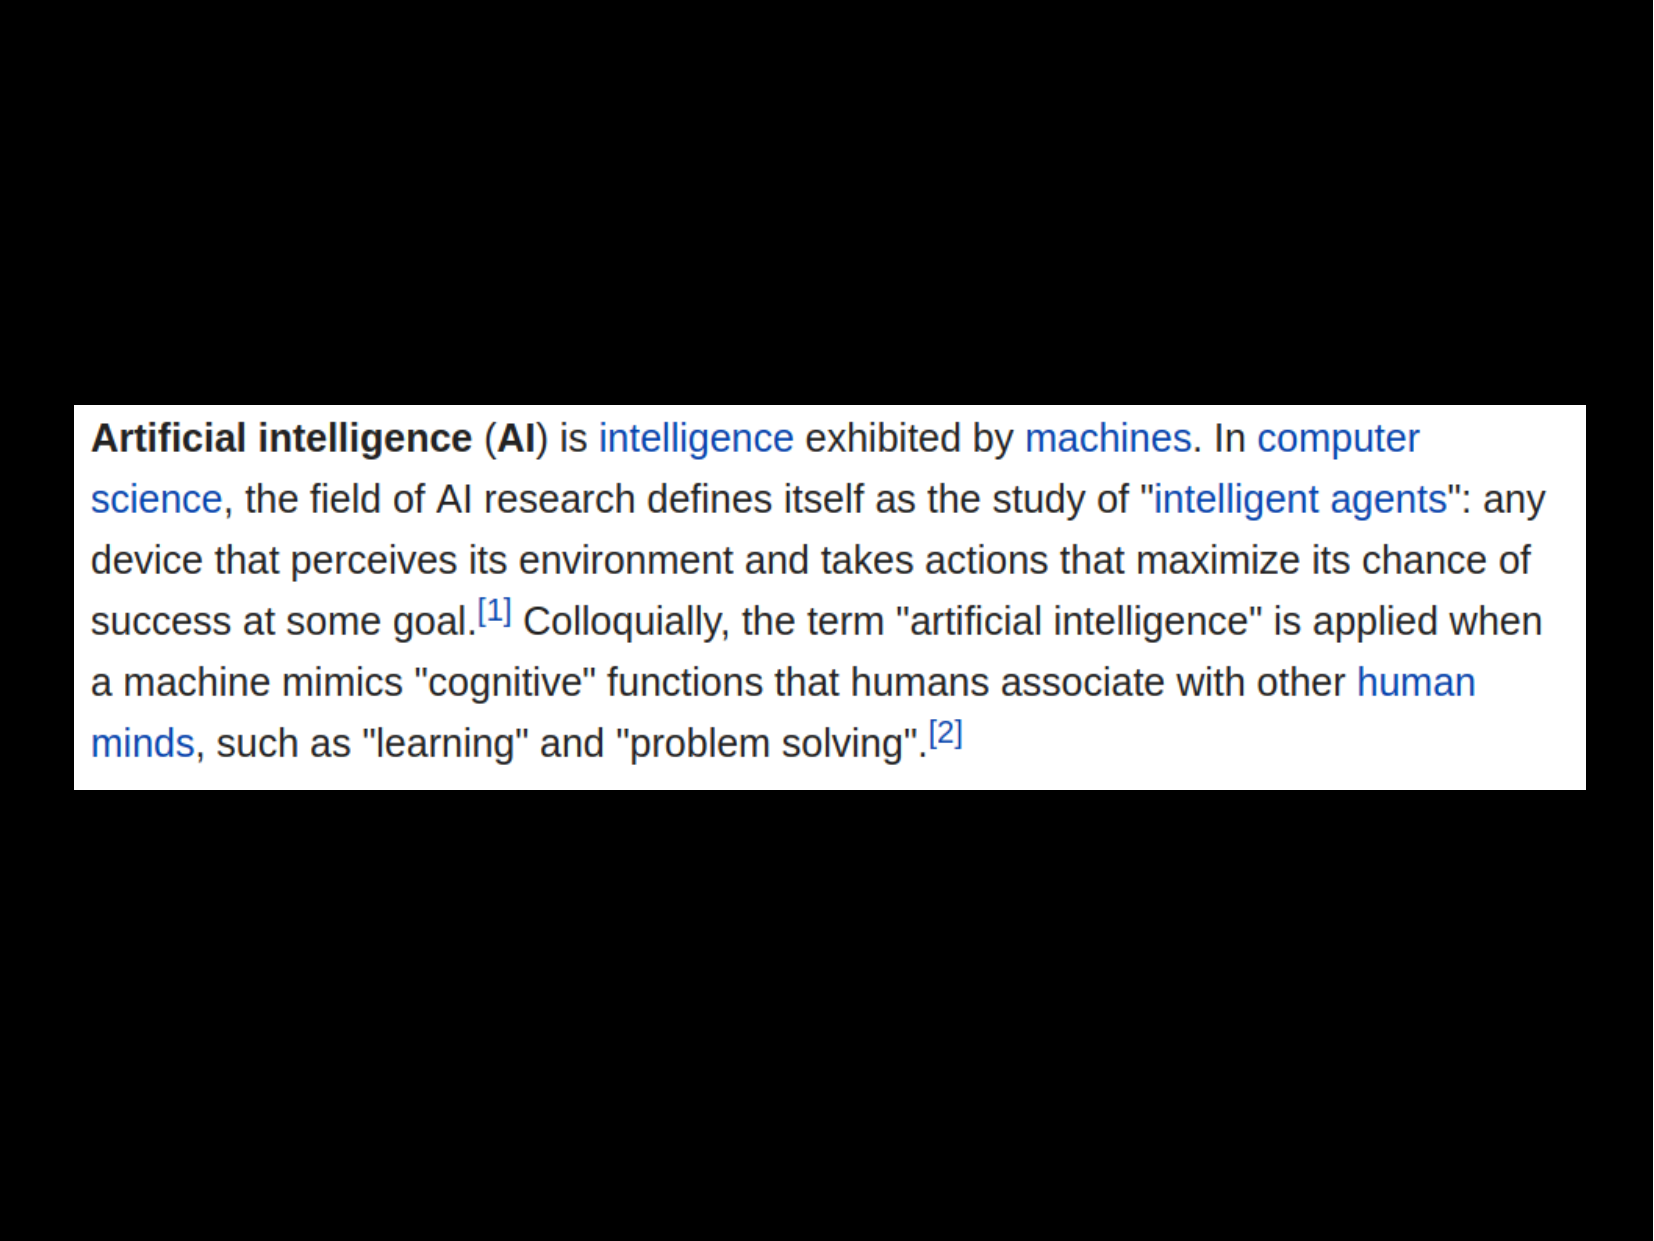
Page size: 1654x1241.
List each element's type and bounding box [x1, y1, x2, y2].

picture [74, 405, 1586, 790]
